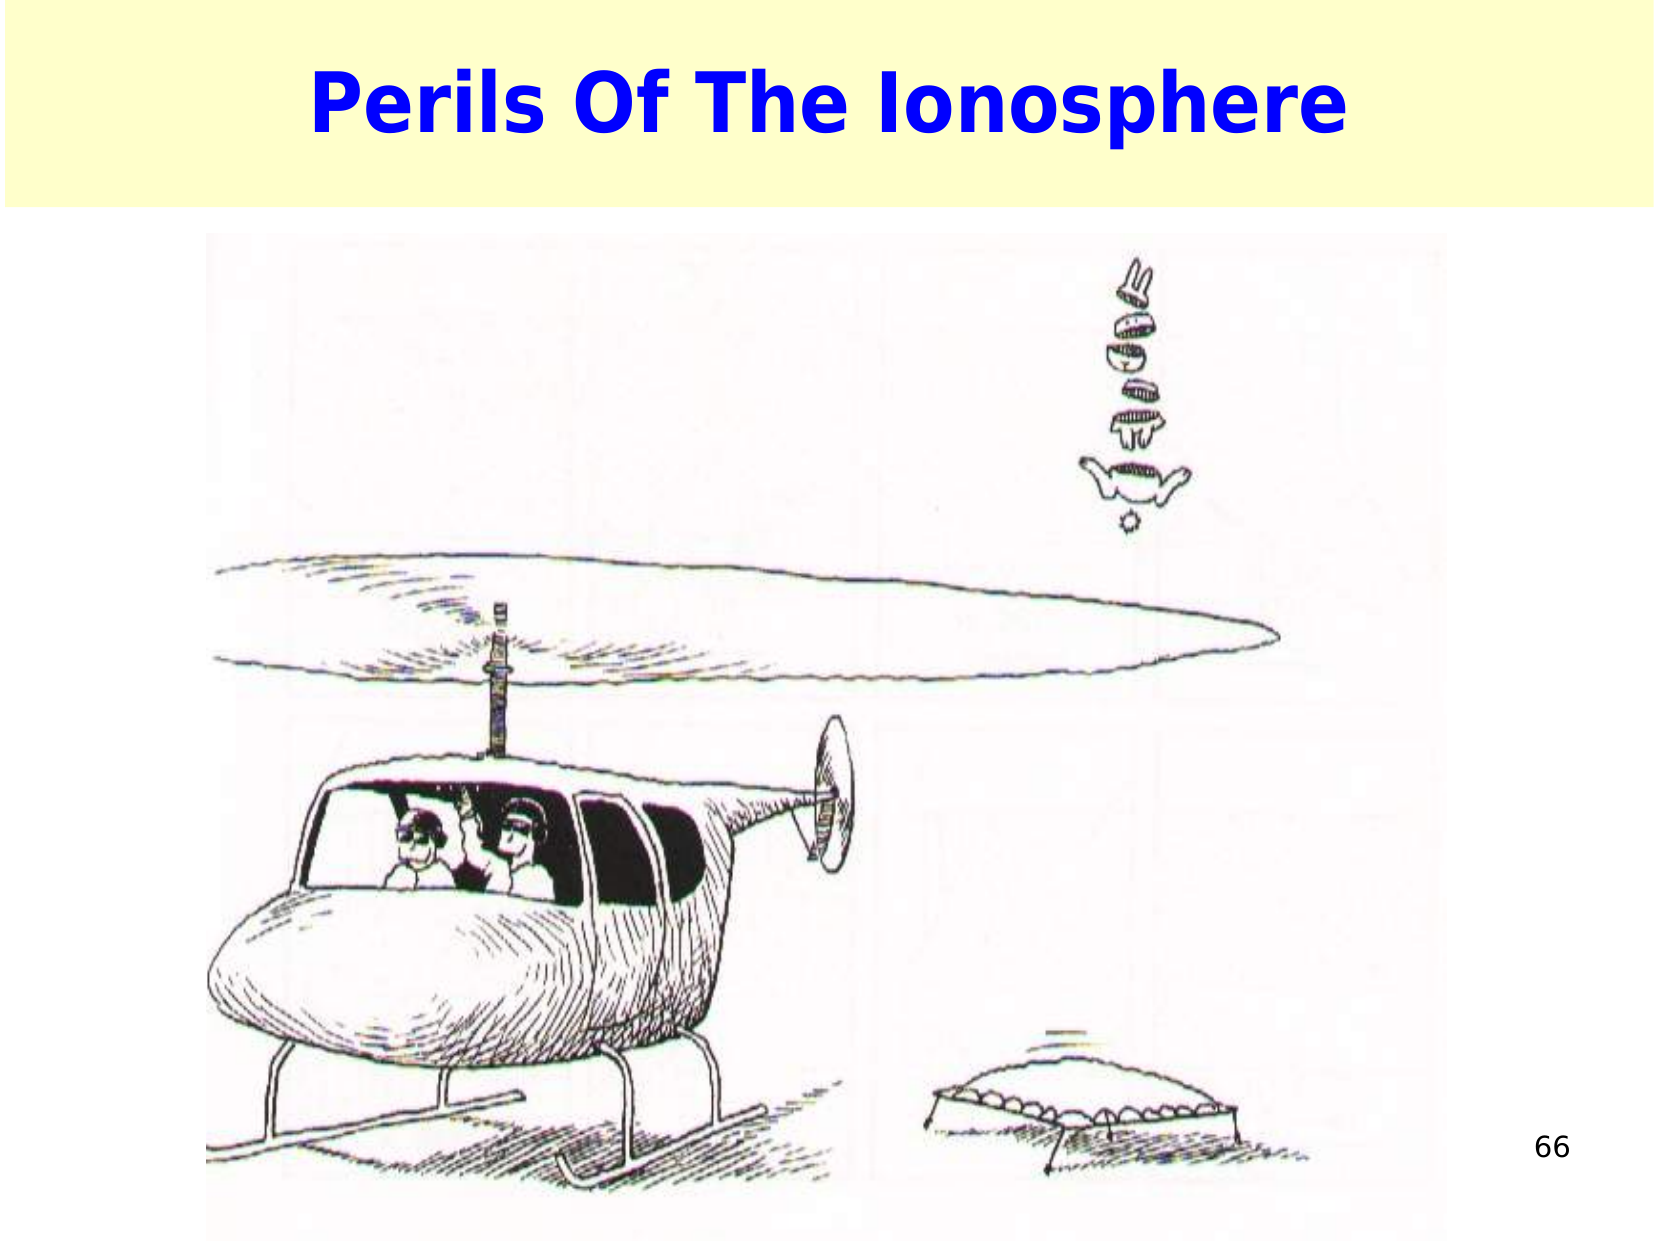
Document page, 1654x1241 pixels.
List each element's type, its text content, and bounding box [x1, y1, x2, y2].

picture [206, 233, 1447, 1241]
title Perils Of The Ionosphere [5, 0, 1654, 208]
